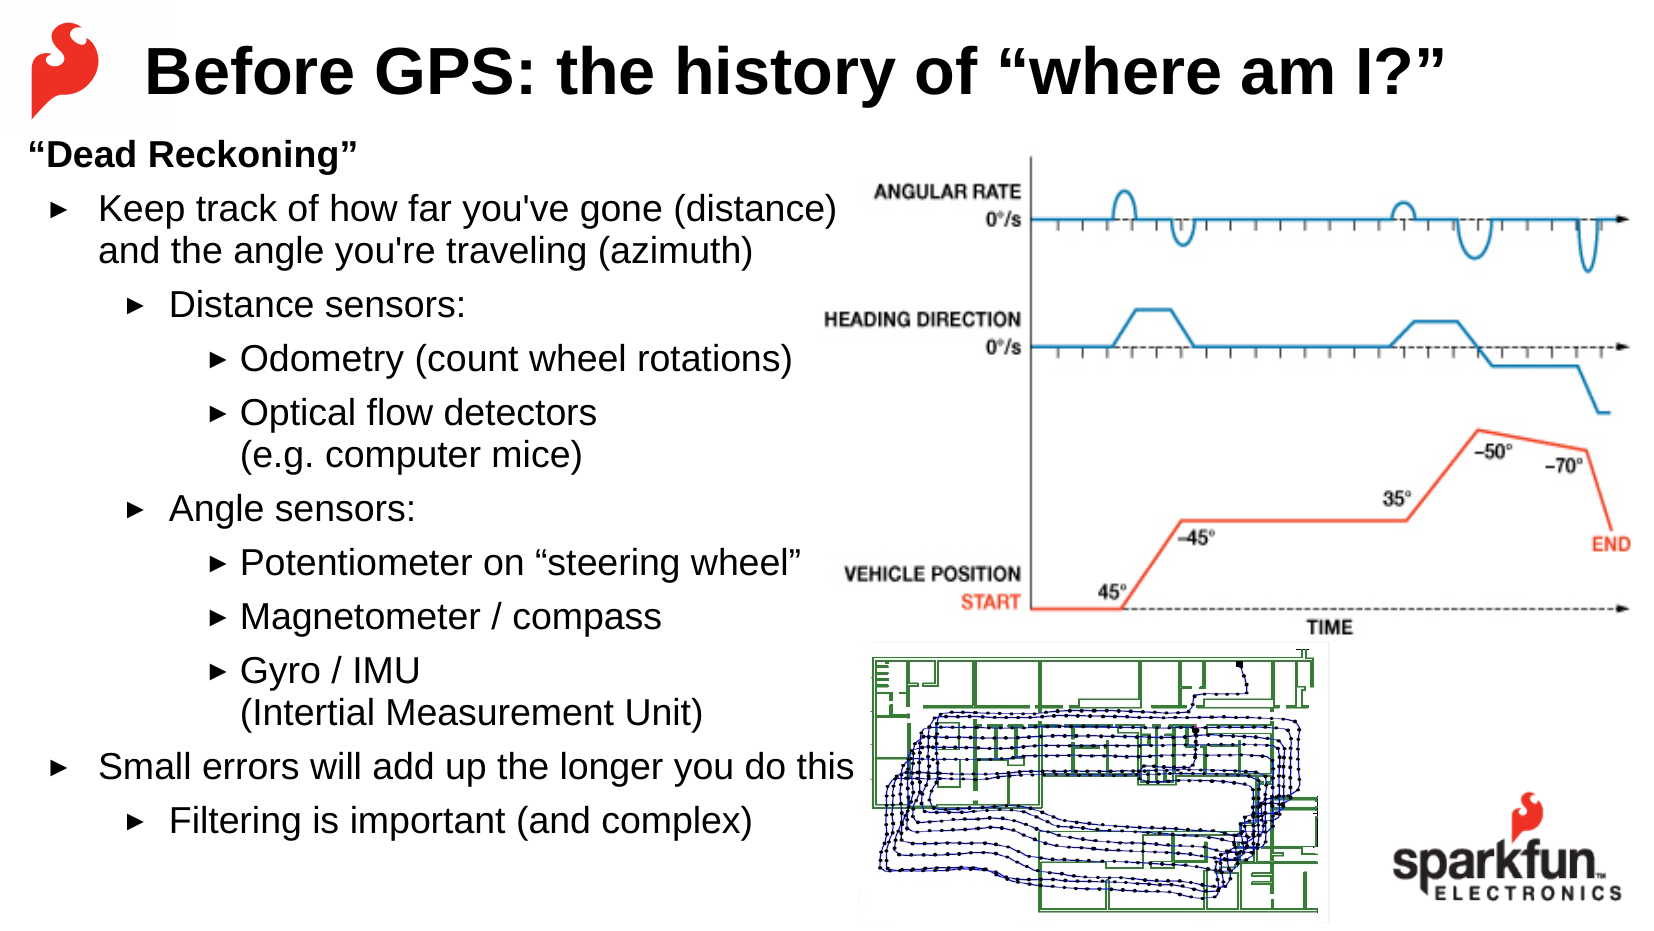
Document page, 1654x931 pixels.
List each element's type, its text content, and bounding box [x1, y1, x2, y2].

title Before GPS: the history of “where am I?” [144, 33, 1568, 109]
picture [1363, 749, 1651, 926]
picture [0, 5, 171, 133]
picture [859, 146, 1642, 923]
list “Dead Reckoning” Keep track of how far you've gone (distance) and the angle you're traveling (azimuth) Distance sensors: Odometry (count wheel rotations) Optical flow detectors (e.g. computer mice) Angle sensors: Potentiometer on “steering wheel” Magnetometer / compass Gyro / IMU (Intertial Measurement Unit) Small errors will add up the longer you do this Filtering is important (and complex) [0, 133, 873, 913]
